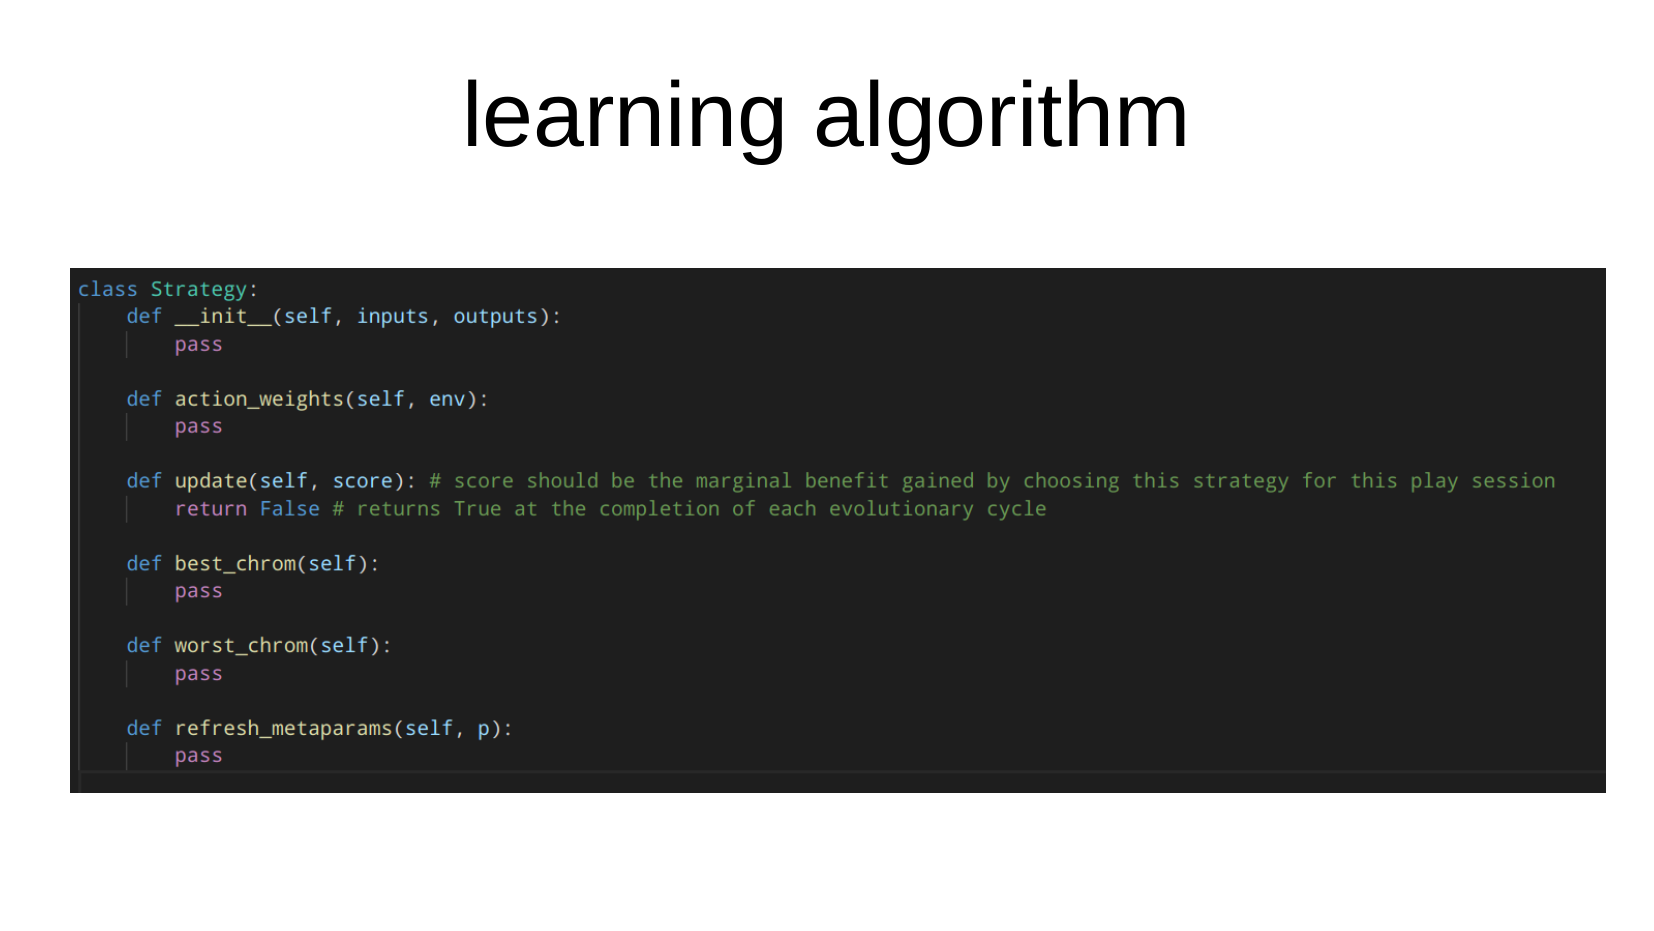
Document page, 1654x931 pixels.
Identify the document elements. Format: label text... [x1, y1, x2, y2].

picture [70, 268, 1606, 793]
title learning algorithm [82, 37, 1571, 193]
